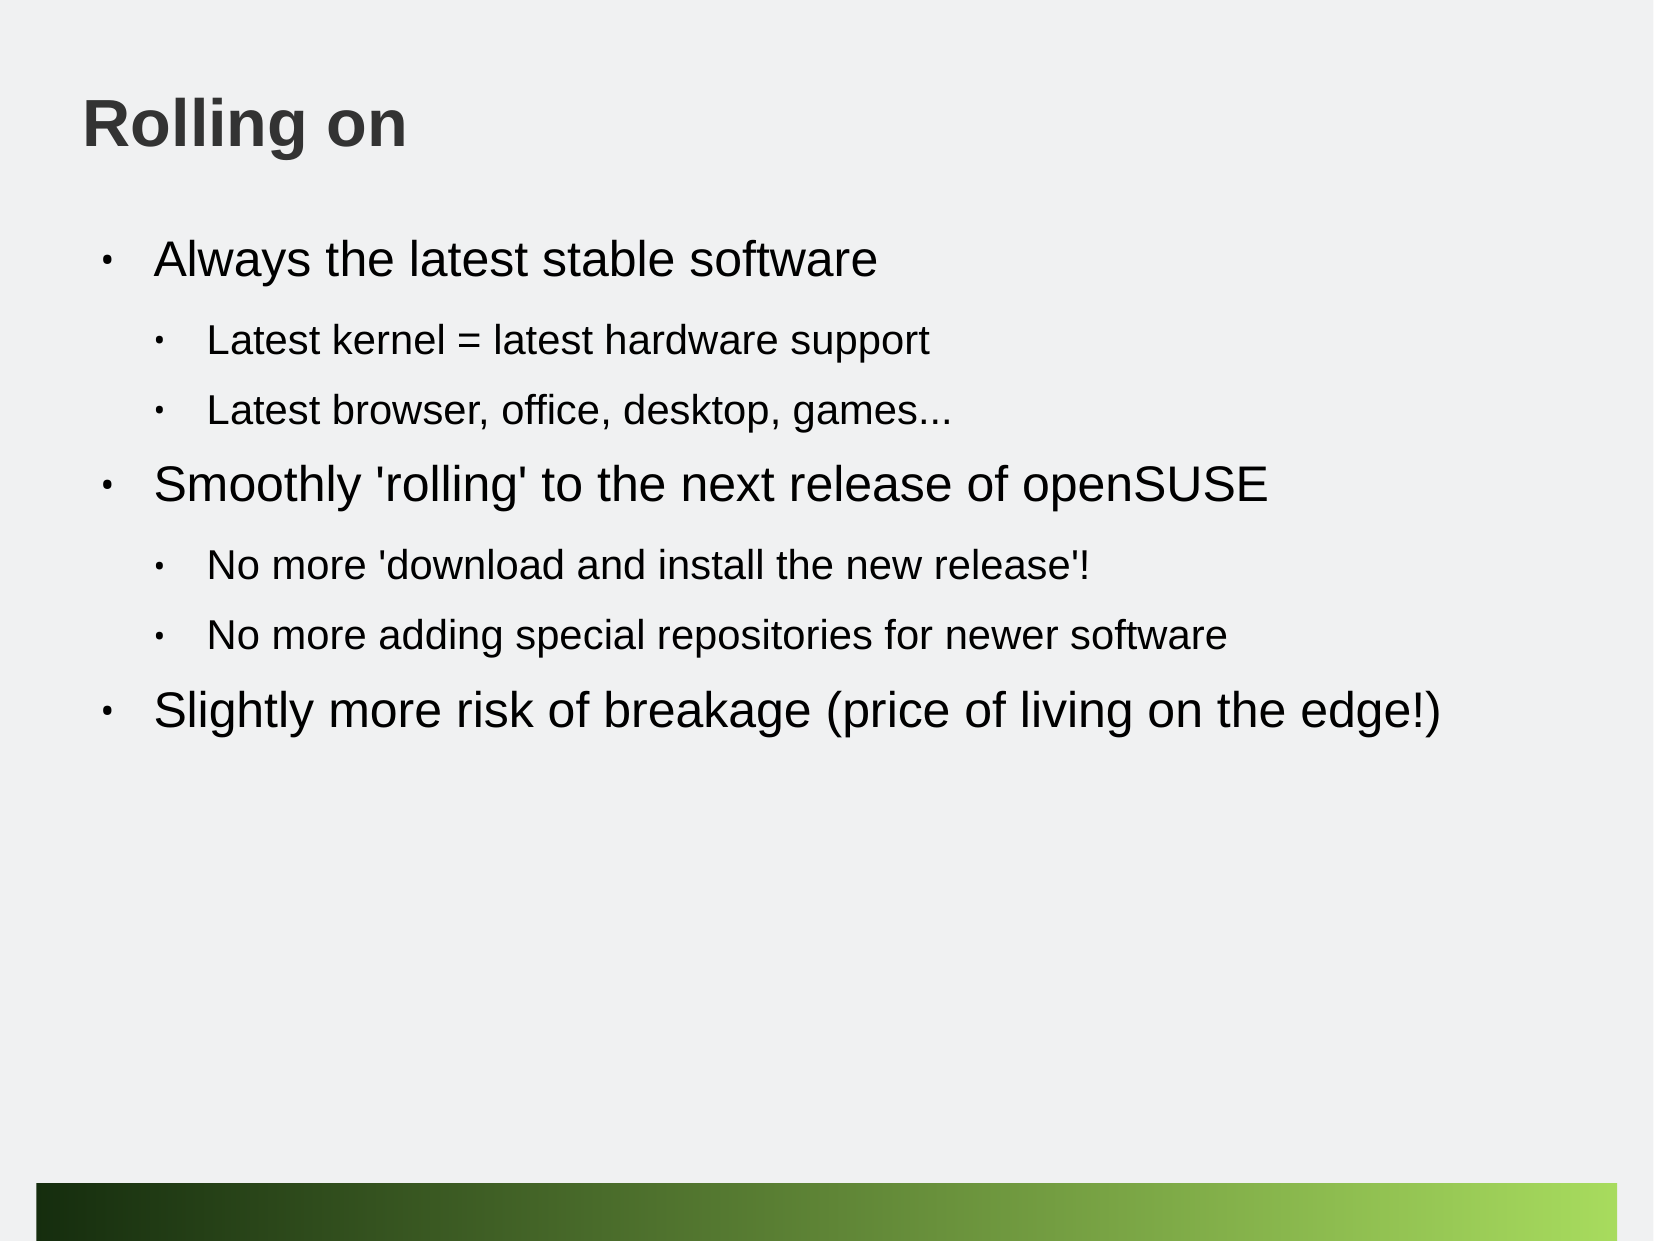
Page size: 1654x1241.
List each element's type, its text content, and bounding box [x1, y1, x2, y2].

title Rolling on [82, 49, 1571, 198]
picture [0, 0, 1654, 1241]
list Always the latest stable software Latest kernel = latest hardware support Latest browser, office, desktop, games... Smoothly 'rolling' to the next release of openSUSE No more 'download and install the new release'! No more adding special repositories for newer software Slightly more risk of breakage (price of living on the edge!) [82, 231, 1571, 1050]
